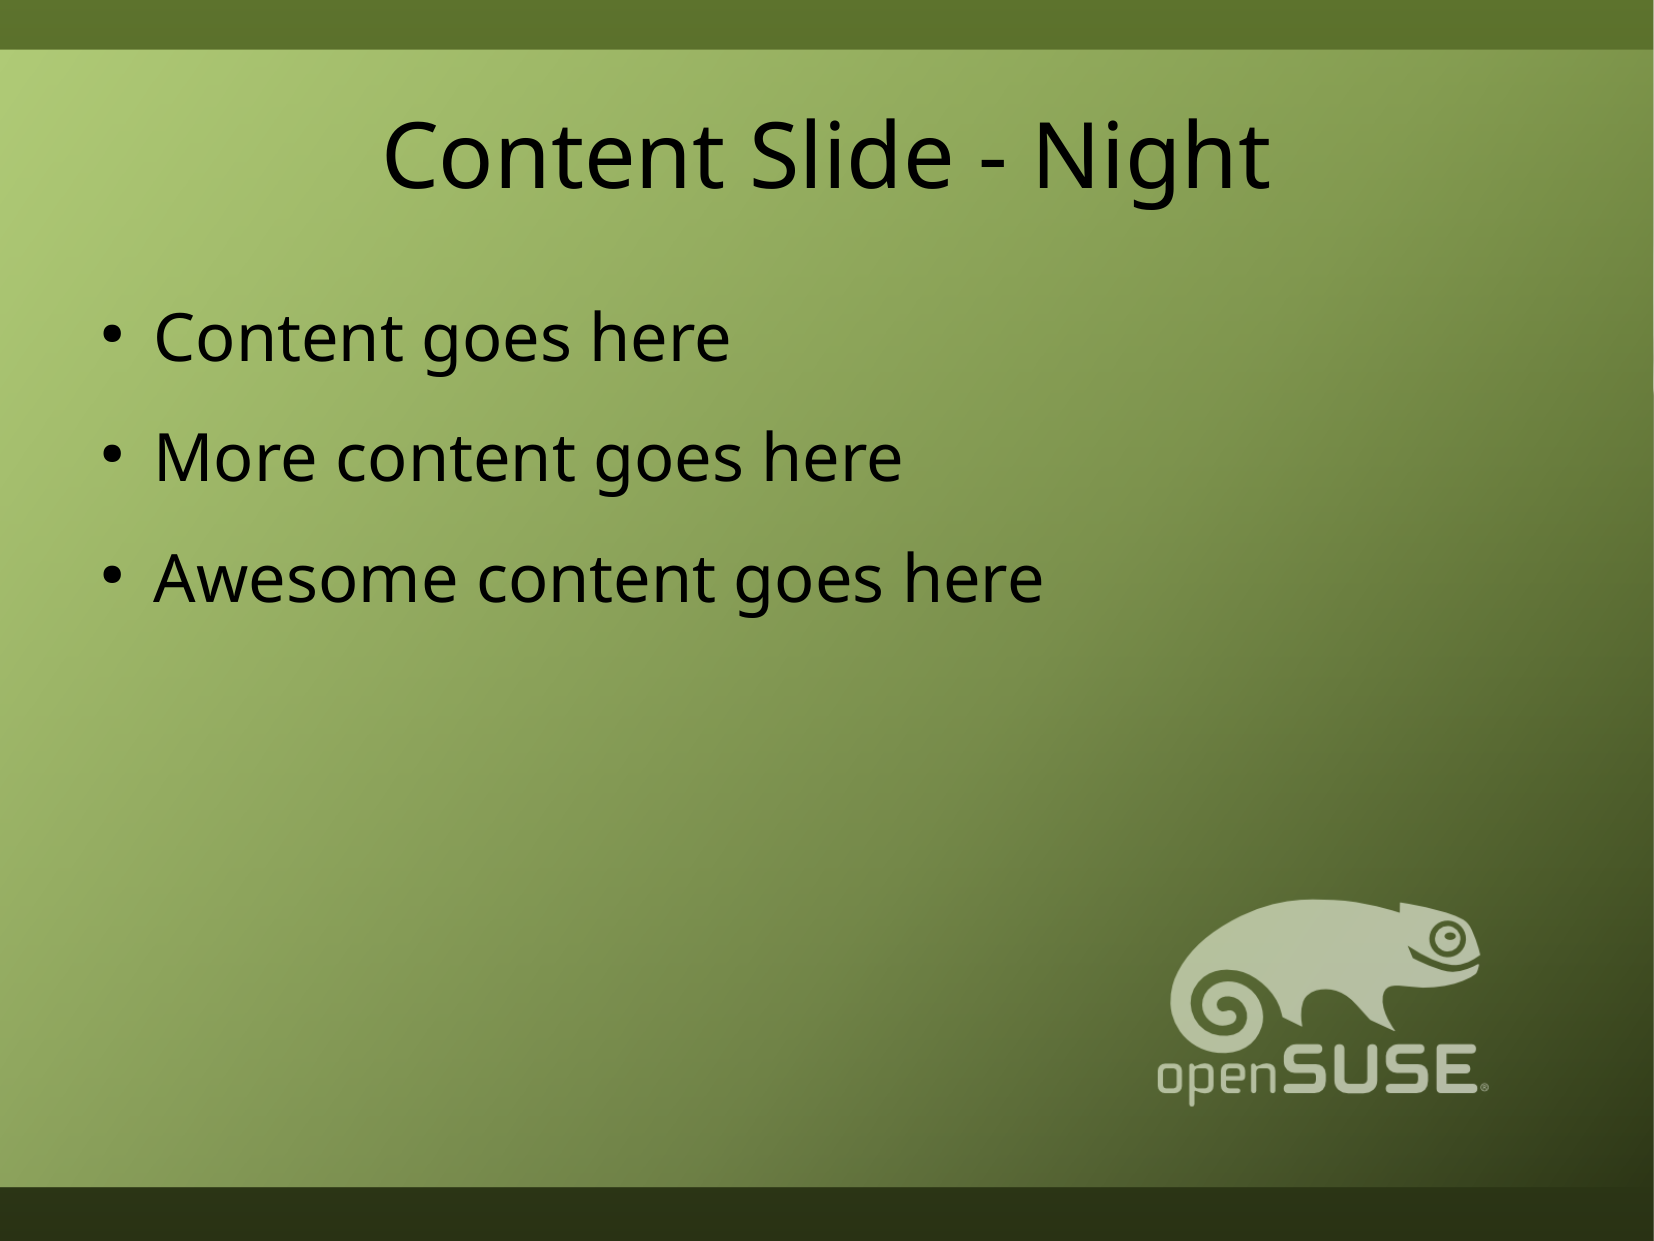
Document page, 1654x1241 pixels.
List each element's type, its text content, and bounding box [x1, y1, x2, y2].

title Content Slide - Night [82, 49, 1571, 257]
picture [0, 0, 1654, 1241]
list Content goes here More content goes here Awesome content goes here [82, 290, 1571, 1109]
